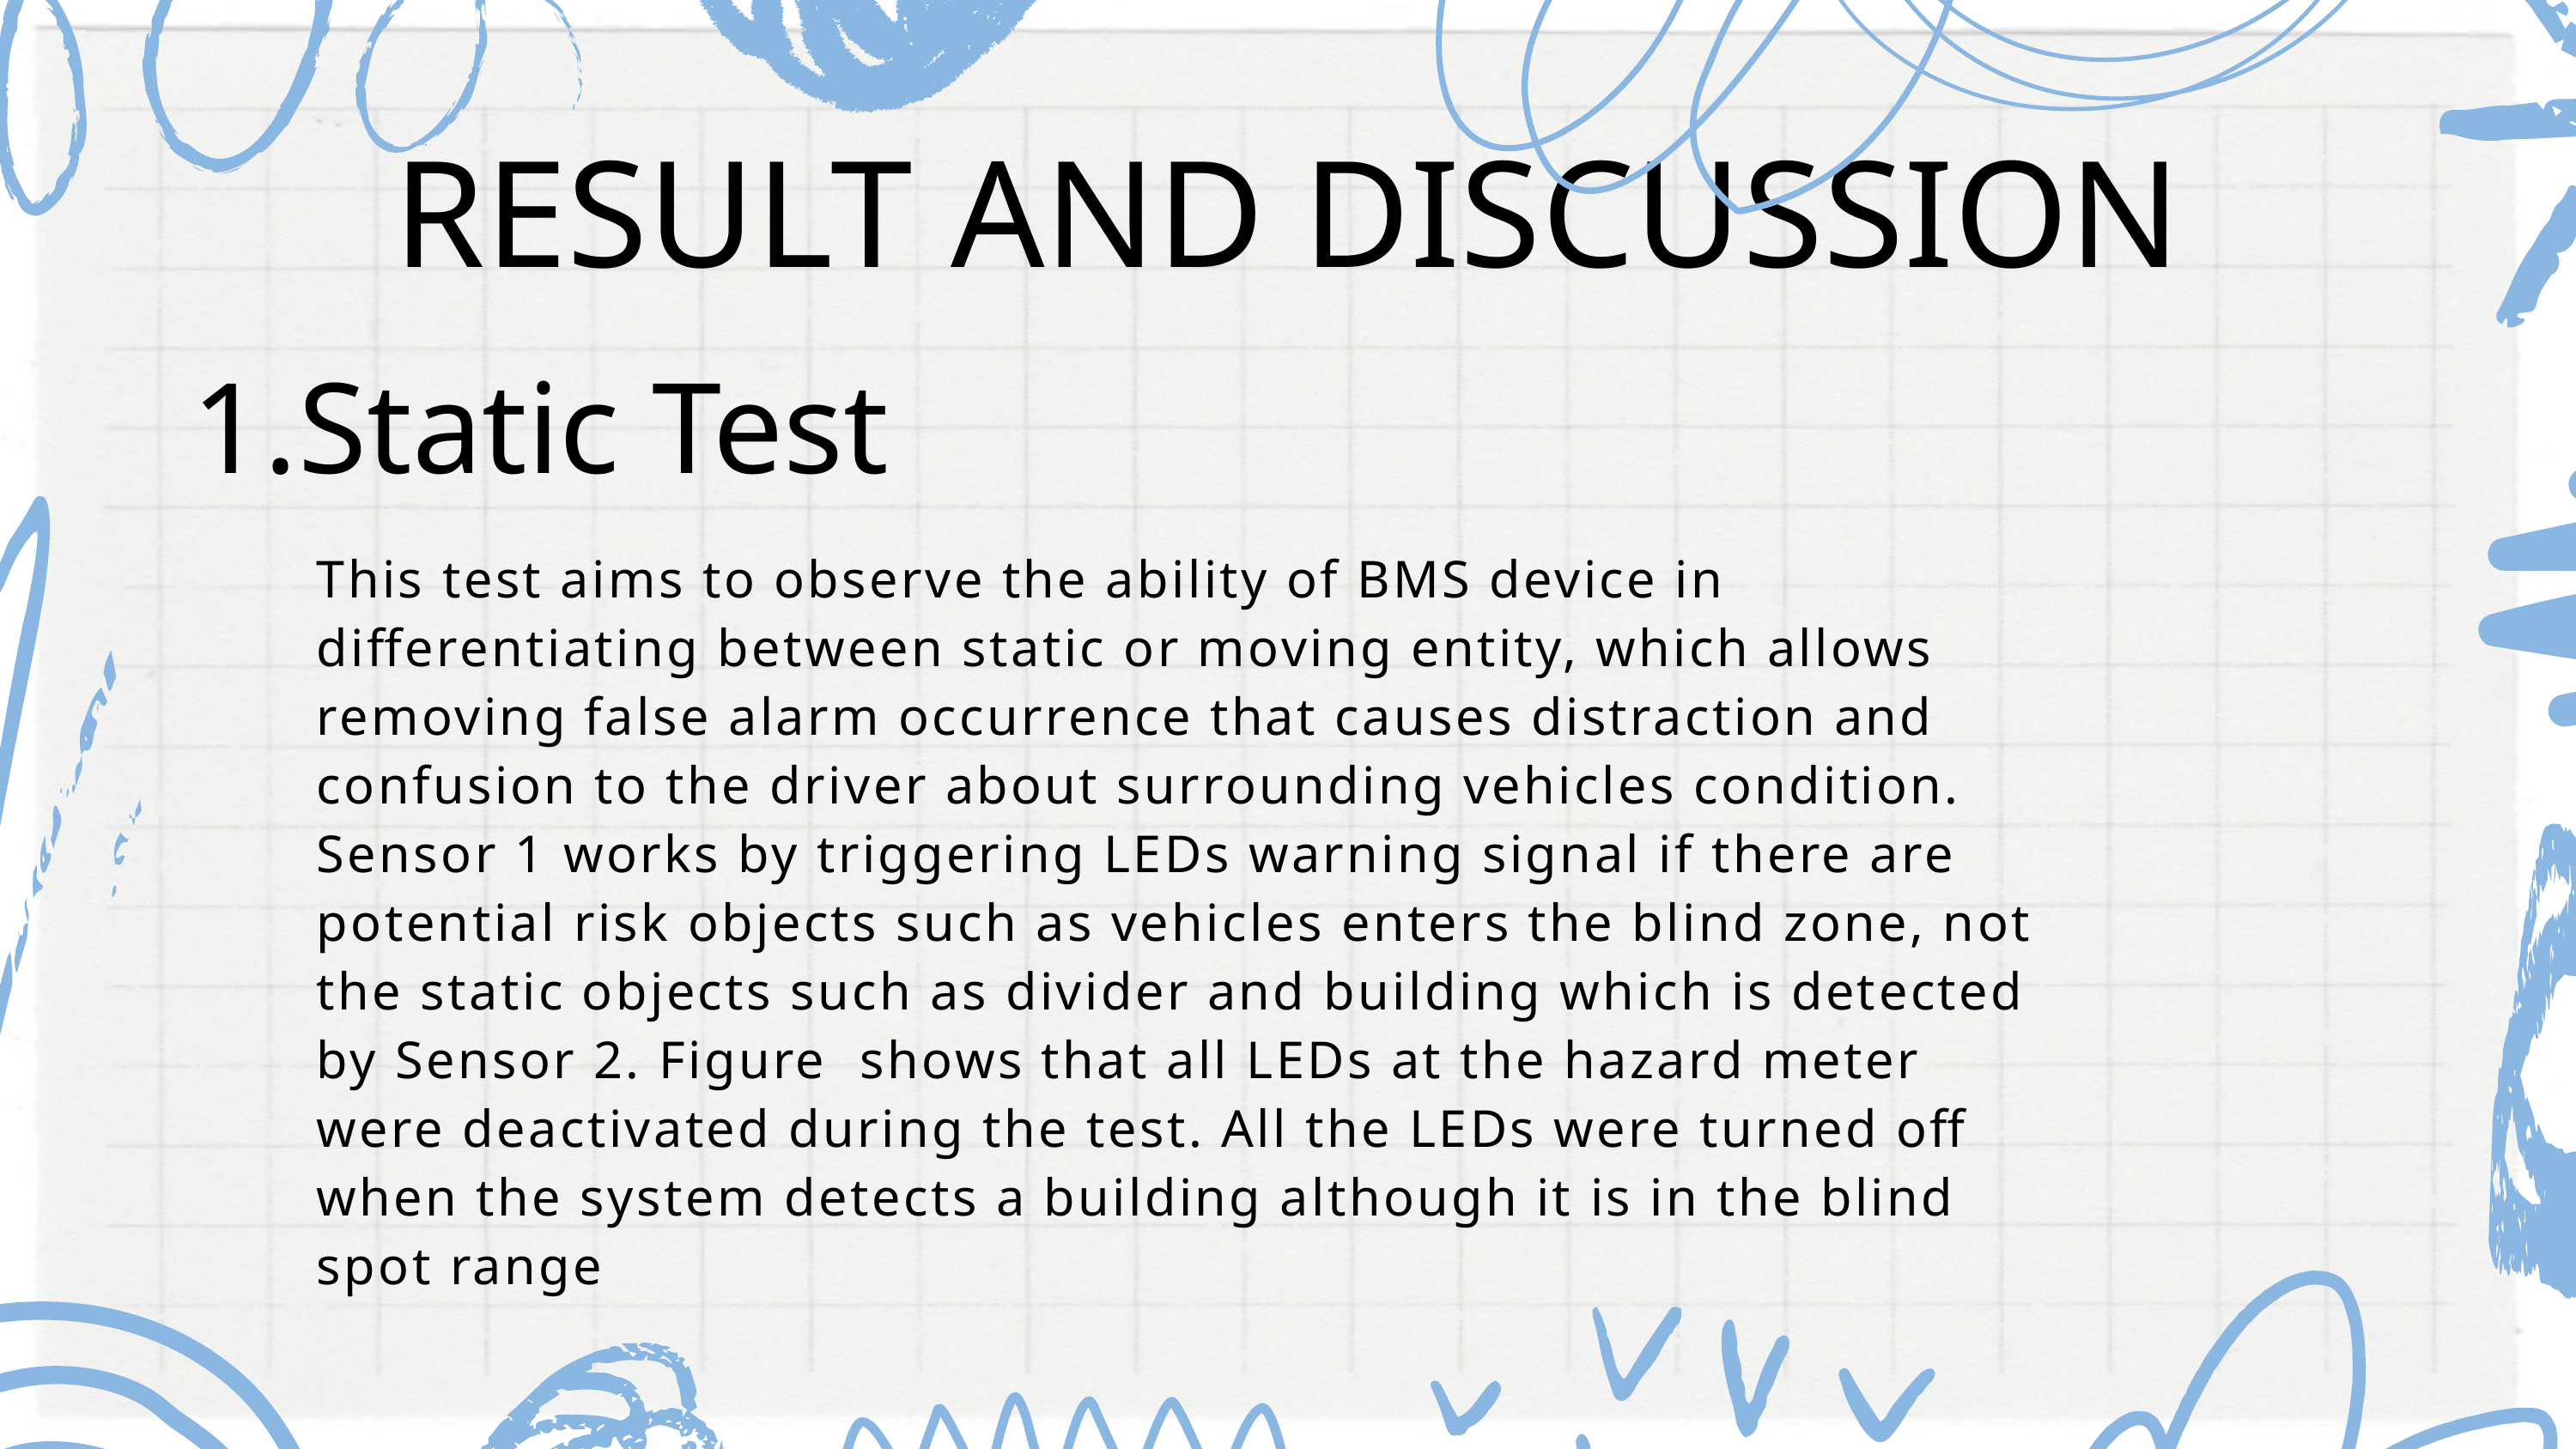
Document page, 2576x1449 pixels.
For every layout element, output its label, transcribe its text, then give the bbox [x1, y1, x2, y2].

text_box Static Test [59, 377, 910, 506]
text_box This test aims to observe the ability of BMS device in differentiating between static or moving entity, which allows removing false alarm occurrence that causes distraction and confusion to the driver about surrounding vehicles condition. Sensor 1 works by triggering LEDs warning signal if there are potential risk objects such as vehicles enters the blind zone, not the static objects such as divider and building which is detected by Sensor 2. Figure shows that all LEDs at the hazard meter were deactivated during the test. All the LEDs were turned off when the system detects a building although it is in the blind spot range [316, 538, 2063, 1289]
text_box RESULT AND DISCUSSION [382, 153, 2194, 305]
text_box [0, 0, 2576, 1449]
